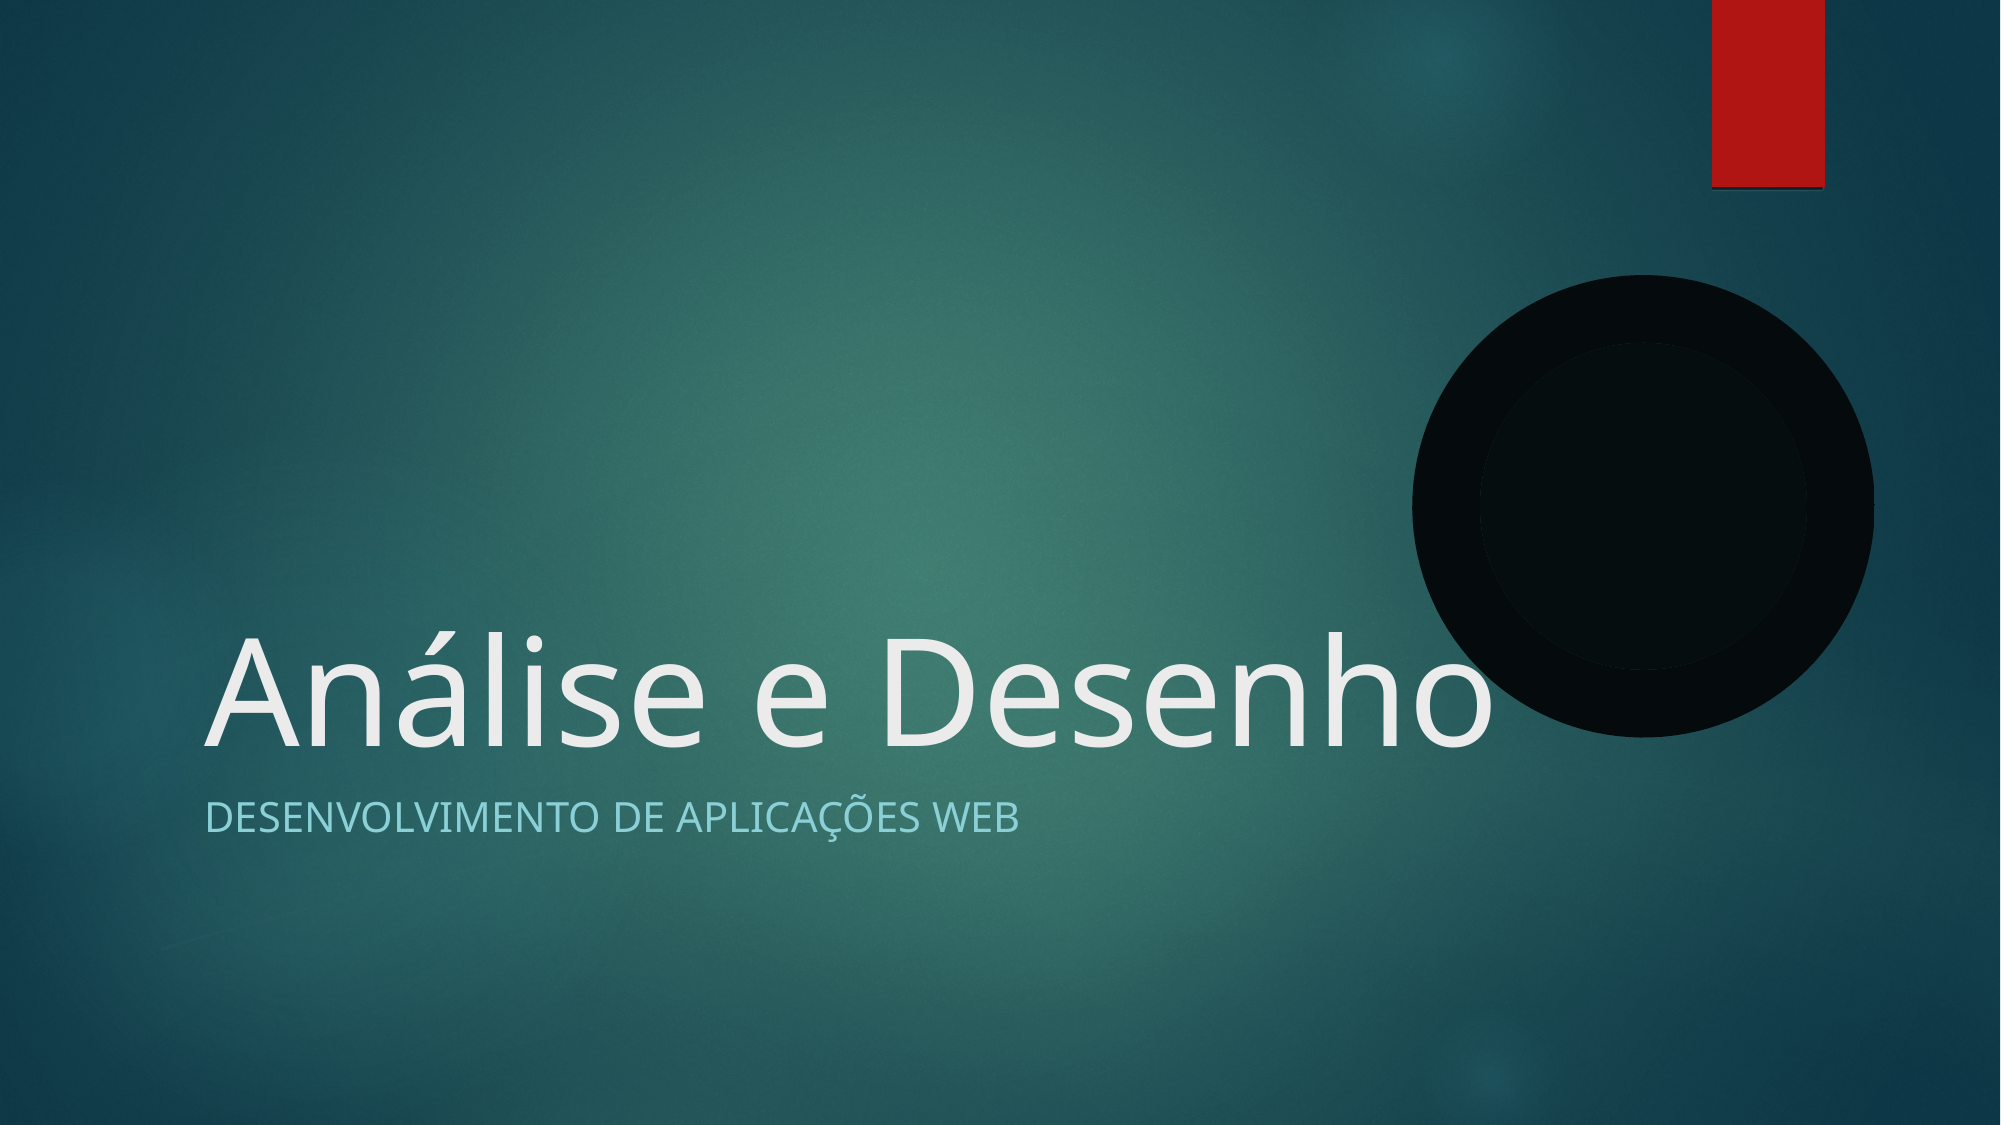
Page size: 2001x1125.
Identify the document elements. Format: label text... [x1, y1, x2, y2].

title Análise e Desenho [189, 237, 1638, 783]
subtitle Desenvolvimento de aplicações web [189, 783, 1638, 926]
